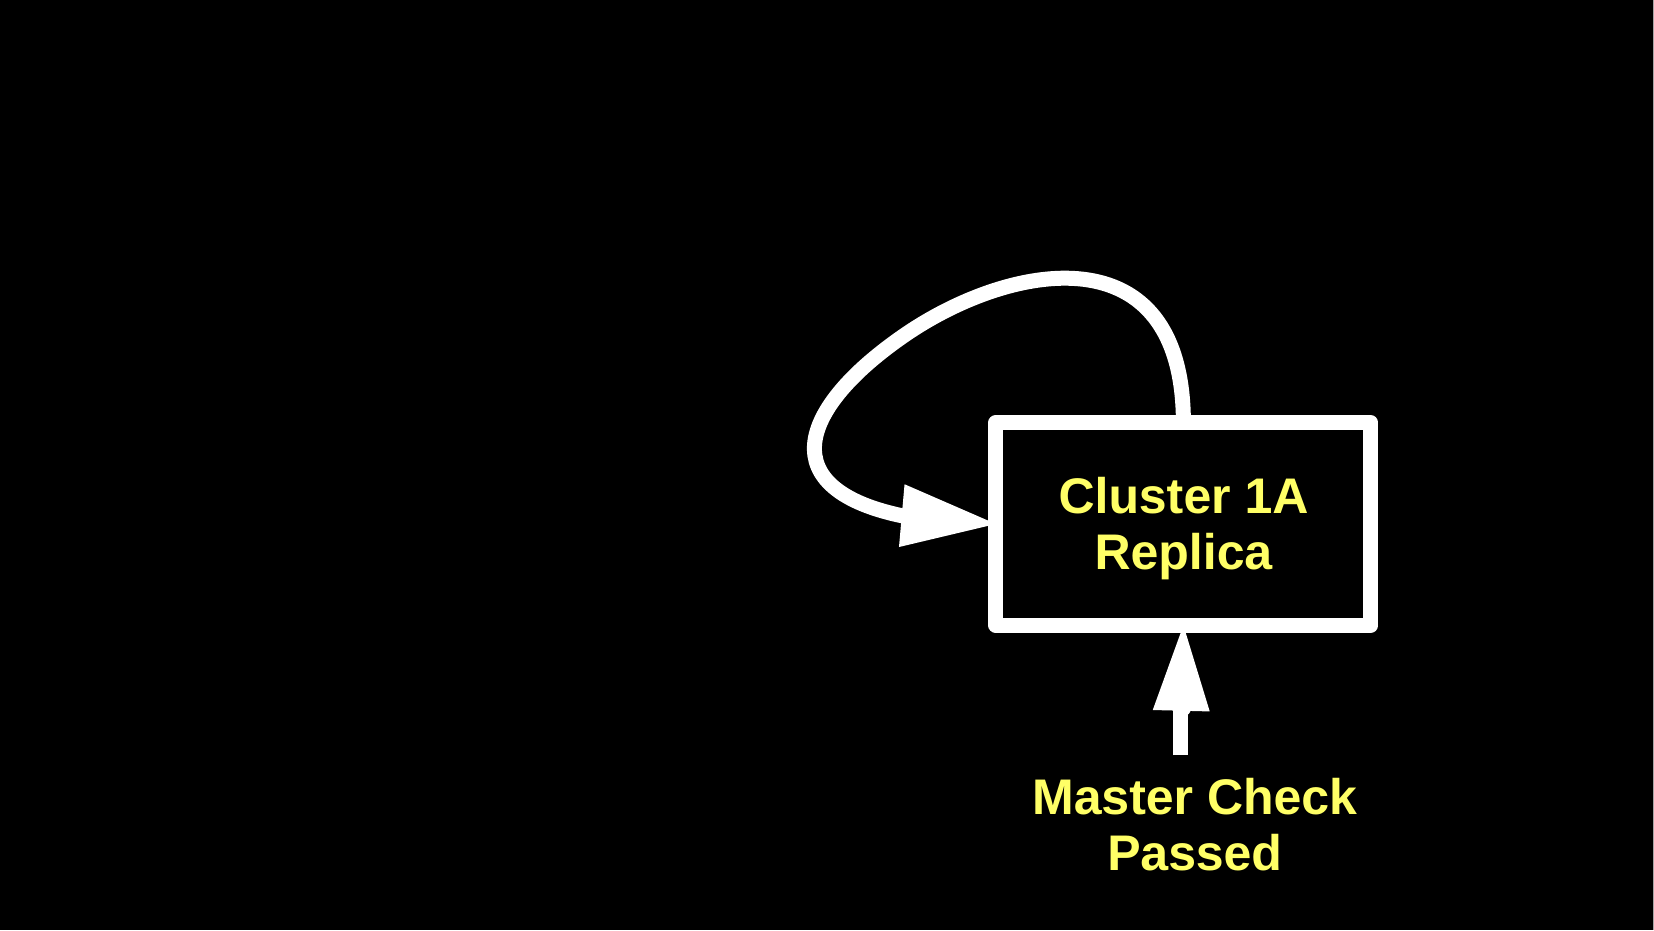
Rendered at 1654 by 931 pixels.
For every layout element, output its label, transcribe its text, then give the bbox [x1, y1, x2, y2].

text_box Cluster 1A Replica [995, 422, 1371, 626]
text_box Master Check Passed [973, 761, 1416, 893]
